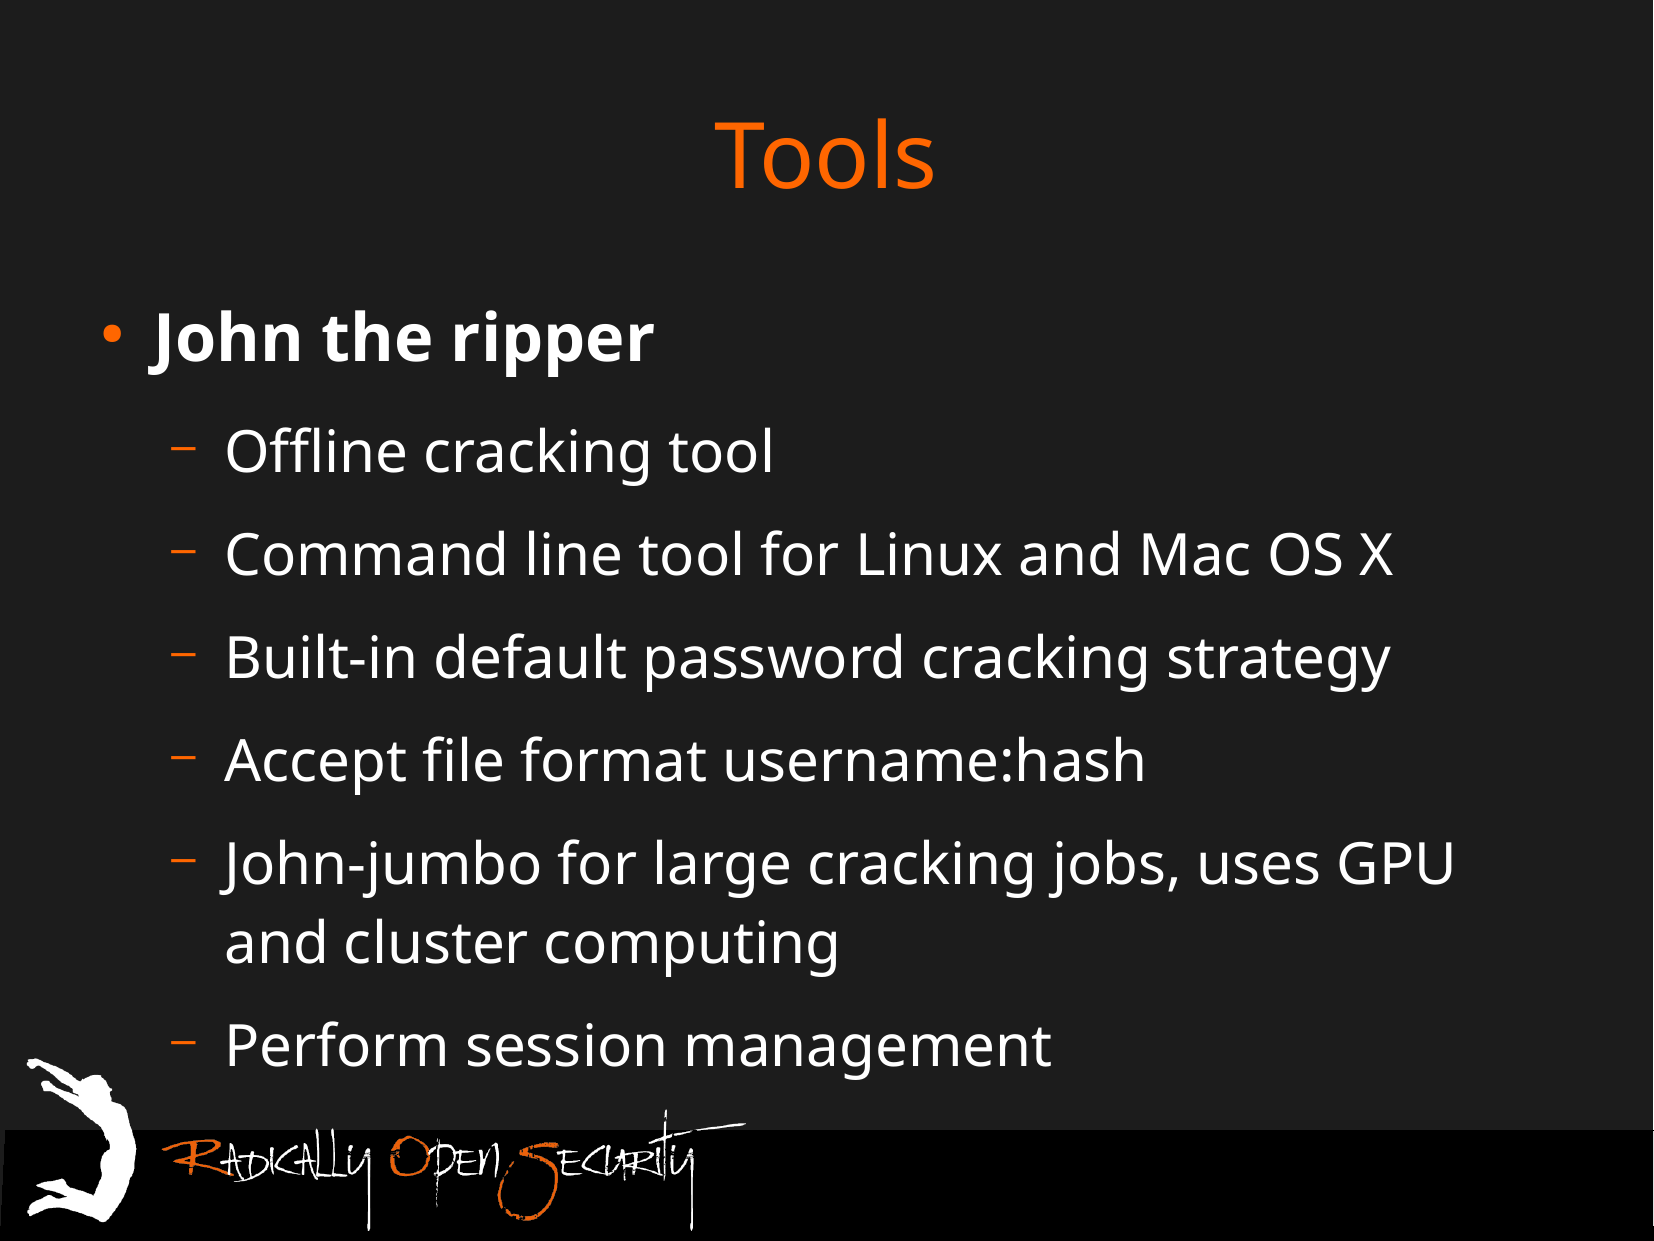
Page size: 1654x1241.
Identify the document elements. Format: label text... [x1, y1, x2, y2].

picture [0, 1022, 778, 1241]
title Tools [82, 49, 1571, 257]
list John the ripper Offline cracking tool Command line tool for Linux and Mac OS X Built-in default password cracking strategy Accept file format username:hash John-jumbo for large cracking jobs, uses GPU and cluster computing Perform session management [82, 290, 1571, 1010]
